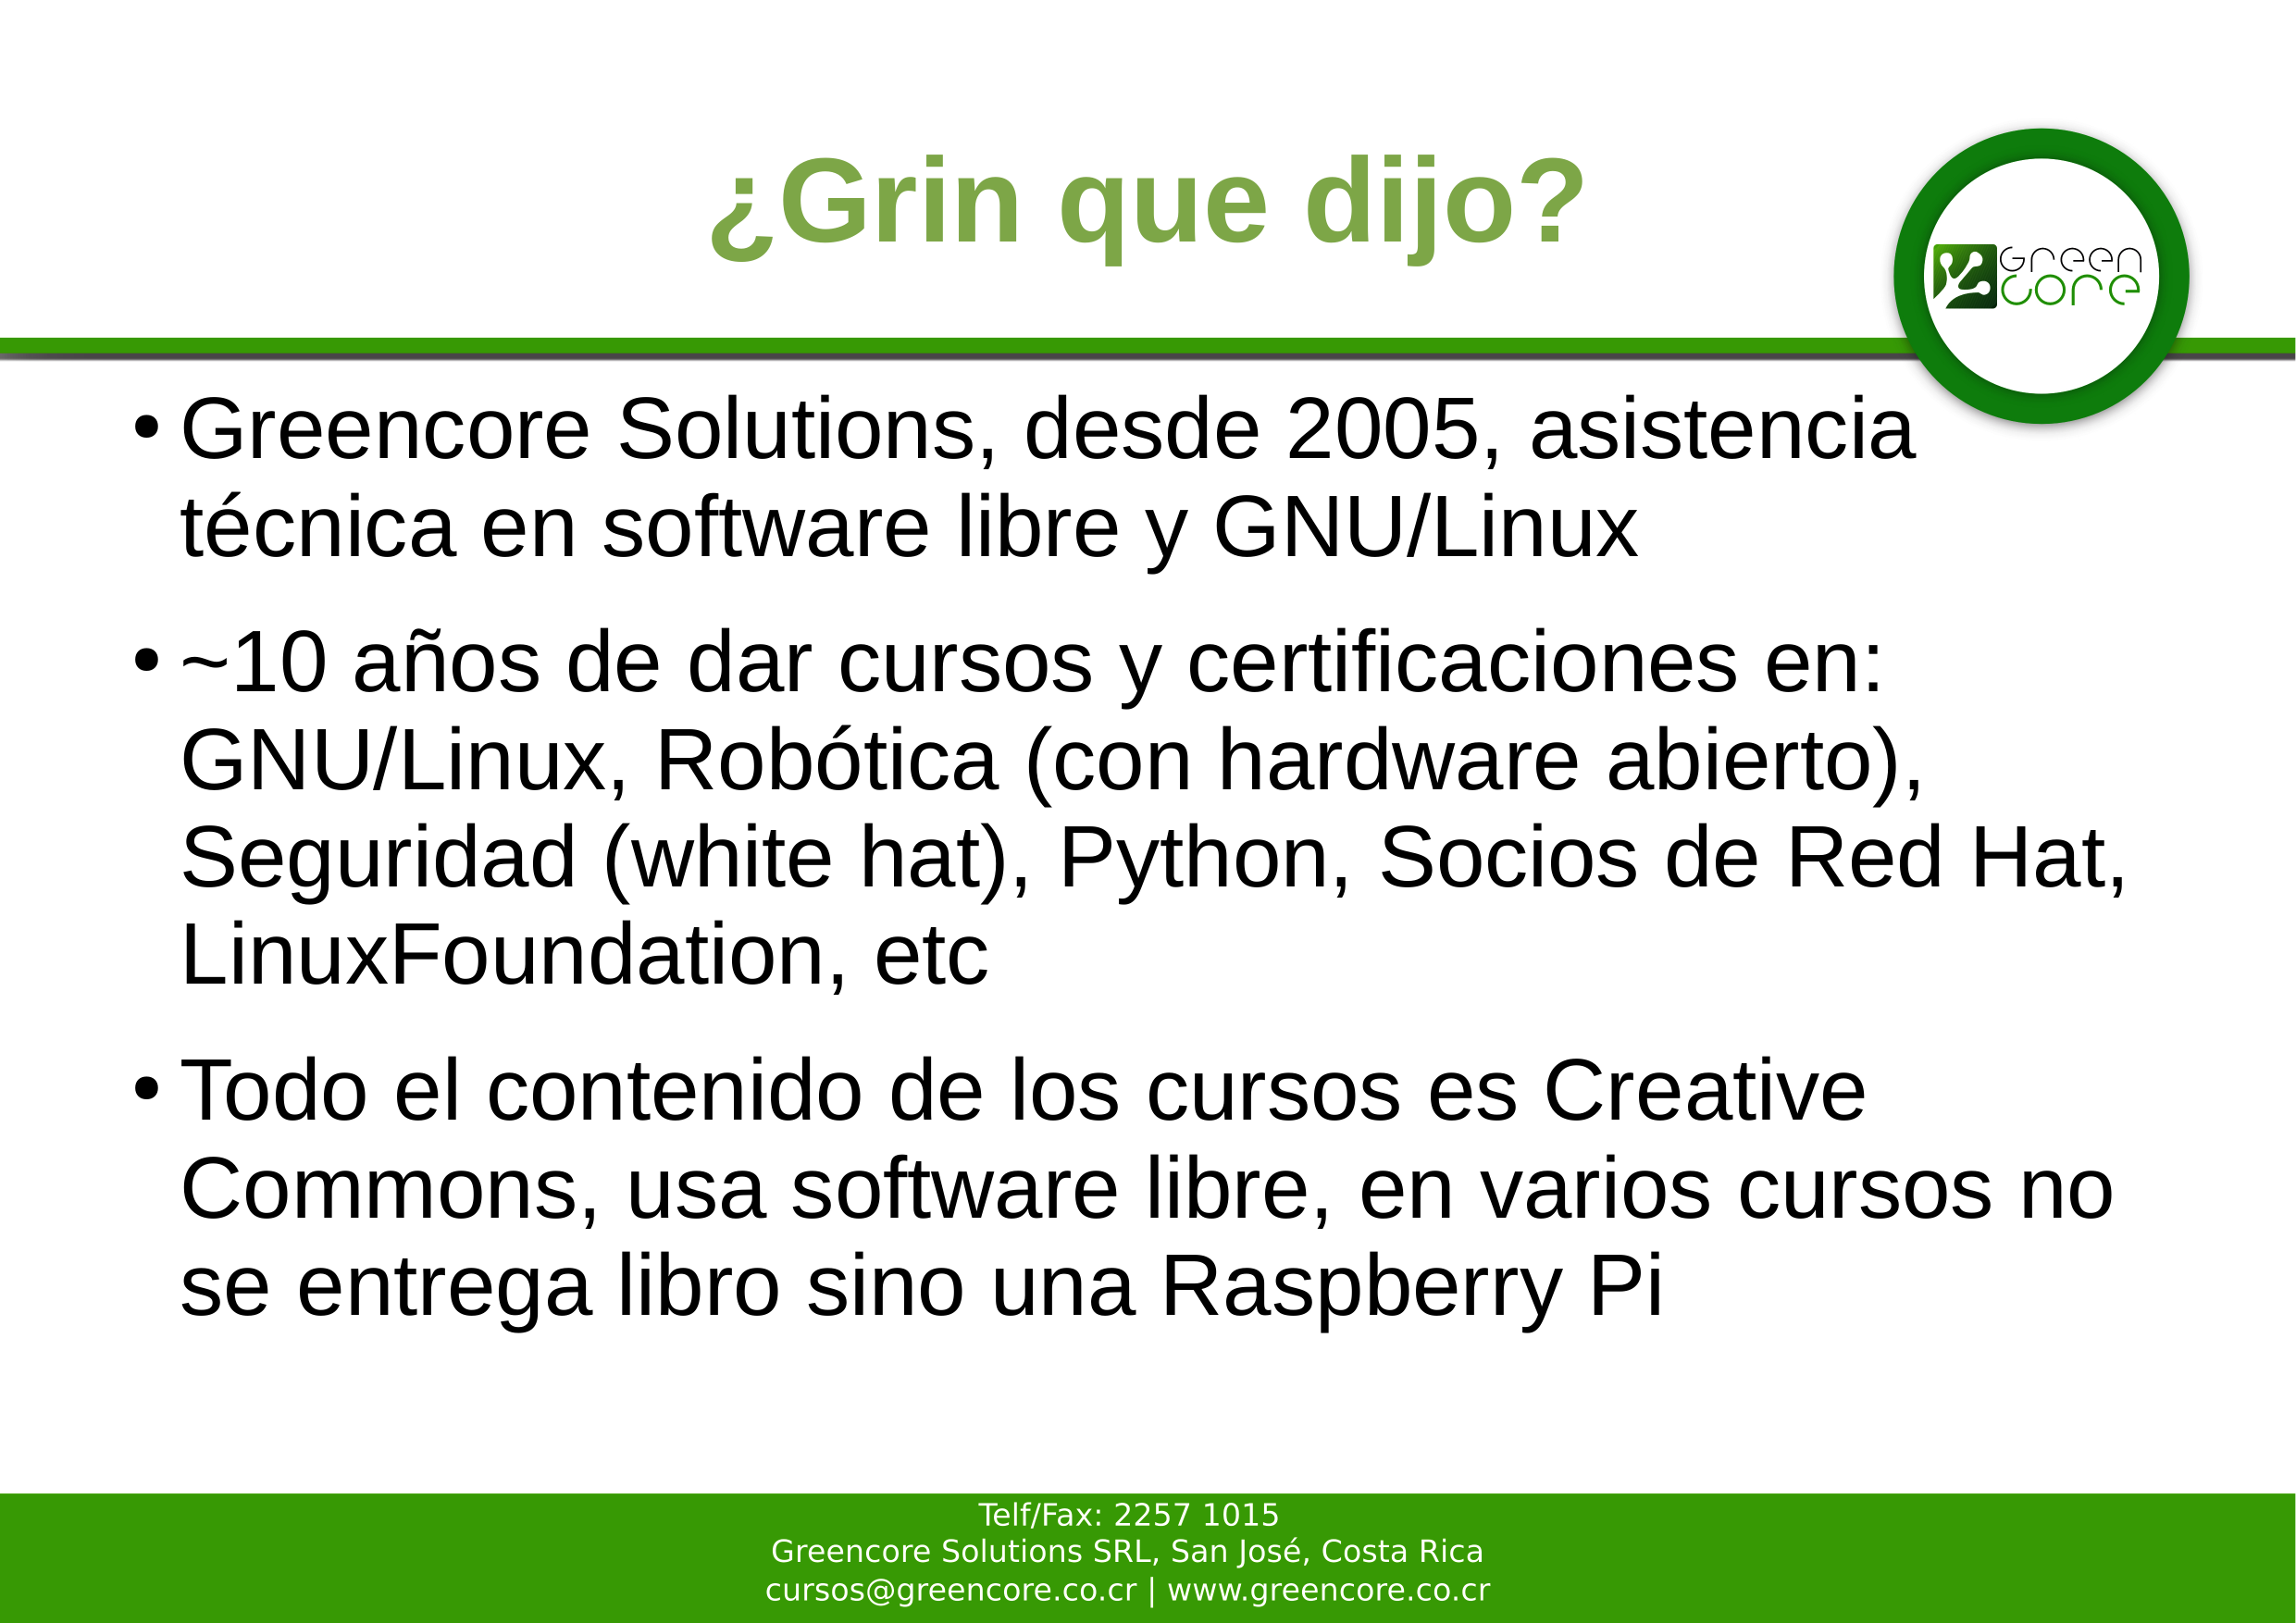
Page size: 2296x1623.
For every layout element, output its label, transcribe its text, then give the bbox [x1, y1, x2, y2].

title ¿Grin que dijo? [115, 64, 2181, 336]
picture [0, 0, 2296, 1623]
list Greencore Solutions, desde 2005, asistencia técnica en software libre y GNU/Linux ~10 años de dar cursos y certificaciones en: GNU/Linux, Robótica (con hardware abierto), Seguridad (white hat), Python, Socios de Red Hat, LinuxFoundation, etc Todo el contenido de los cursos es Creative Commons, usa software libre, en varios cursos no se entrega libro sino una Raspberry Pi [115, 379, 2181, 1489]
